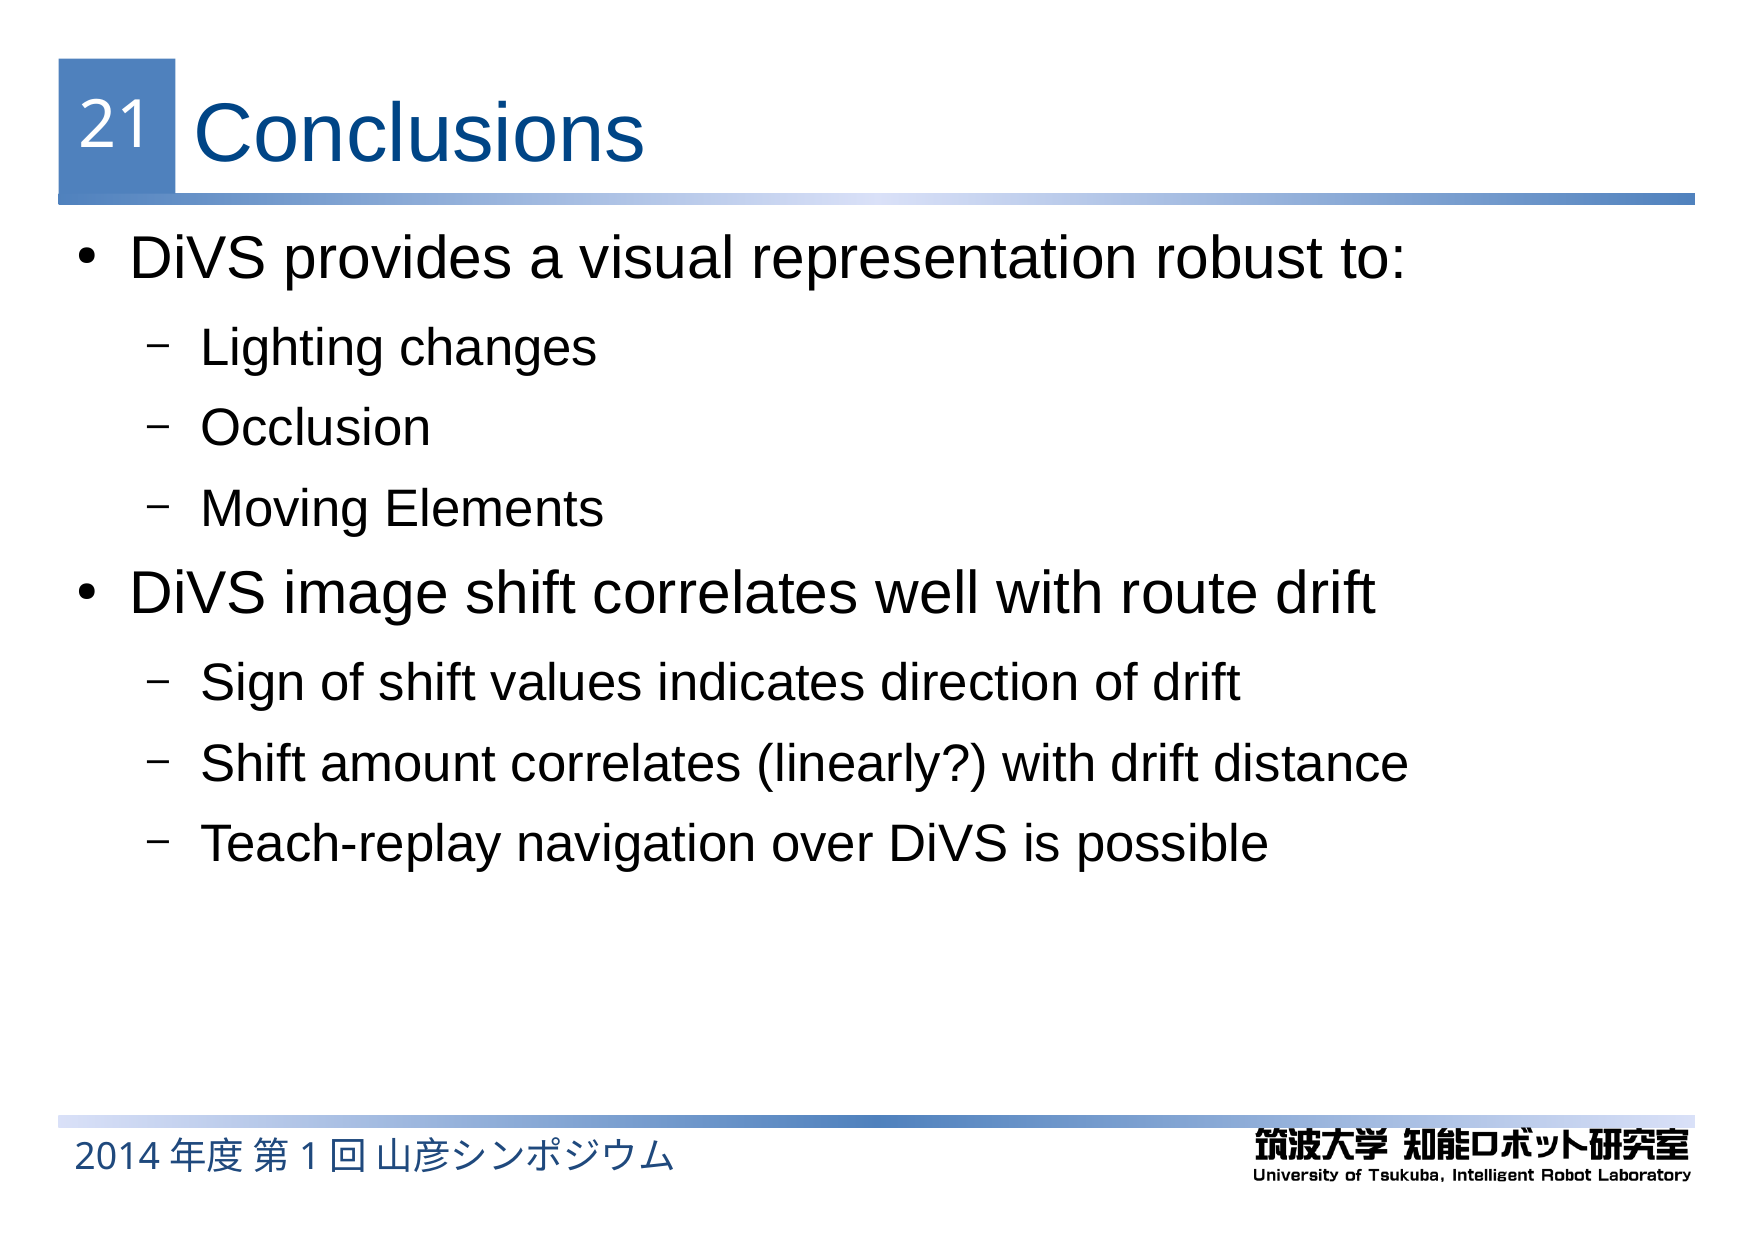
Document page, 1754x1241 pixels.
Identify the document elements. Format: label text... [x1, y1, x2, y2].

title Conclusions [193, 61, 1651, 205]
picture [1252, 1127, 1691, 1182]
list DiVS provides a visual representation robust to: Lighting changes Occlusion Moving Elements DiVS image shift correlates well with route drift Sign of shift values indicates direction of drift Shift amount correlates (linearly?) with drift distance Teach-replay navigation over DiVS is possible [58, 223, 1696, 1116]
